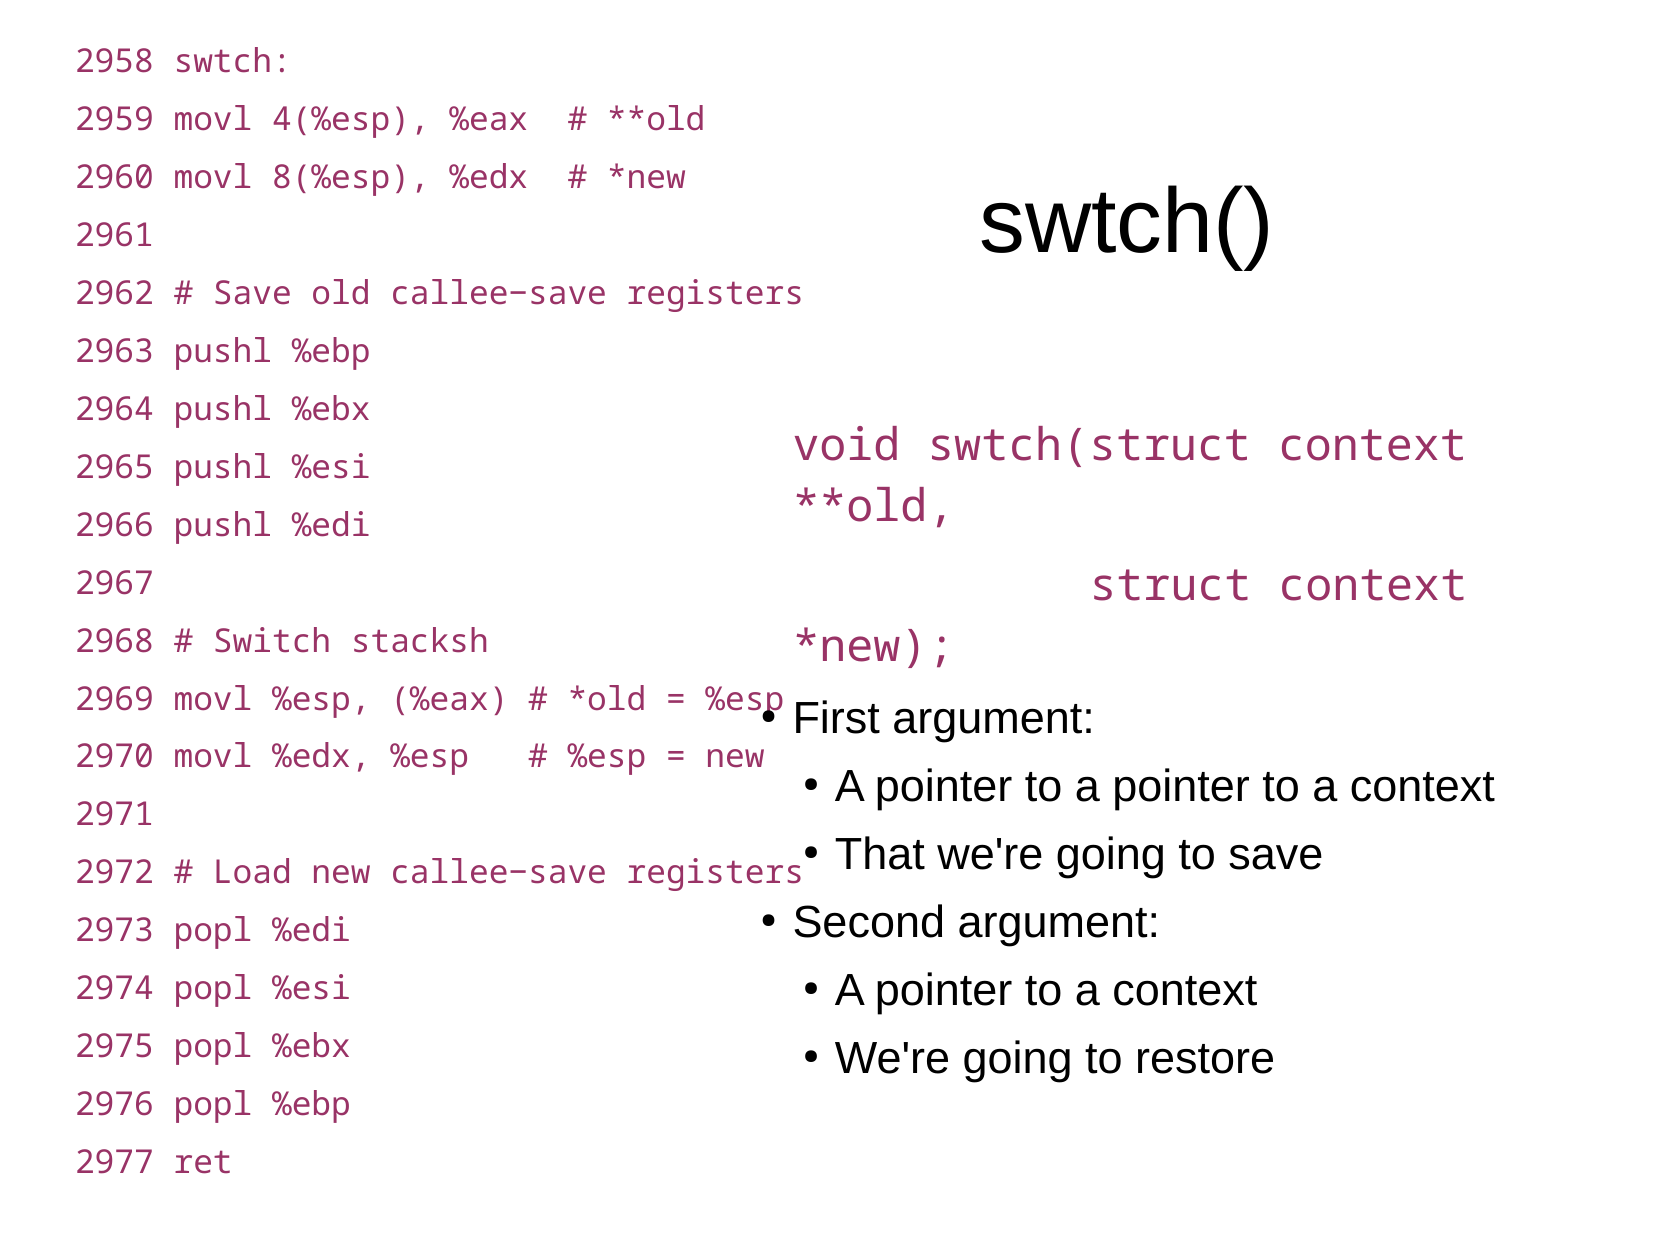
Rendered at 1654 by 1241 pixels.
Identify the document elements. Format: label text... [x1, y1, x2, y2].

list 2958 swtch: 2959 movl 4(%esp), %eax # **old 2960 movl 8(%esp), %edx # *new 2961 2962 # Save old callee−save registers 2963 pushl %ebp 2964 pushl %ebx 2965 pushl %esi 2966 pushl %edi 2967 2968 # Switch stacksh 2969 movl %esp, (%eax) # *old = %esp 2970 movl %edx, %esp # %esp = new 2971 2972 # Load new callee−save registers 2973 popl %edi 2974 popl %esi 2975 popl %ebx 2976 popl %ebp 2977 ret [75, 37, 1613, 1201]
text_box void swtch(struct context **old, struct context *new); First argument: A pointer to a pointer to a context That we're going to save Second argument: A pointer to a context We're going to restore [750, 412, 1613, 1088]
title swtch() [679, 117, 1576, 325]
